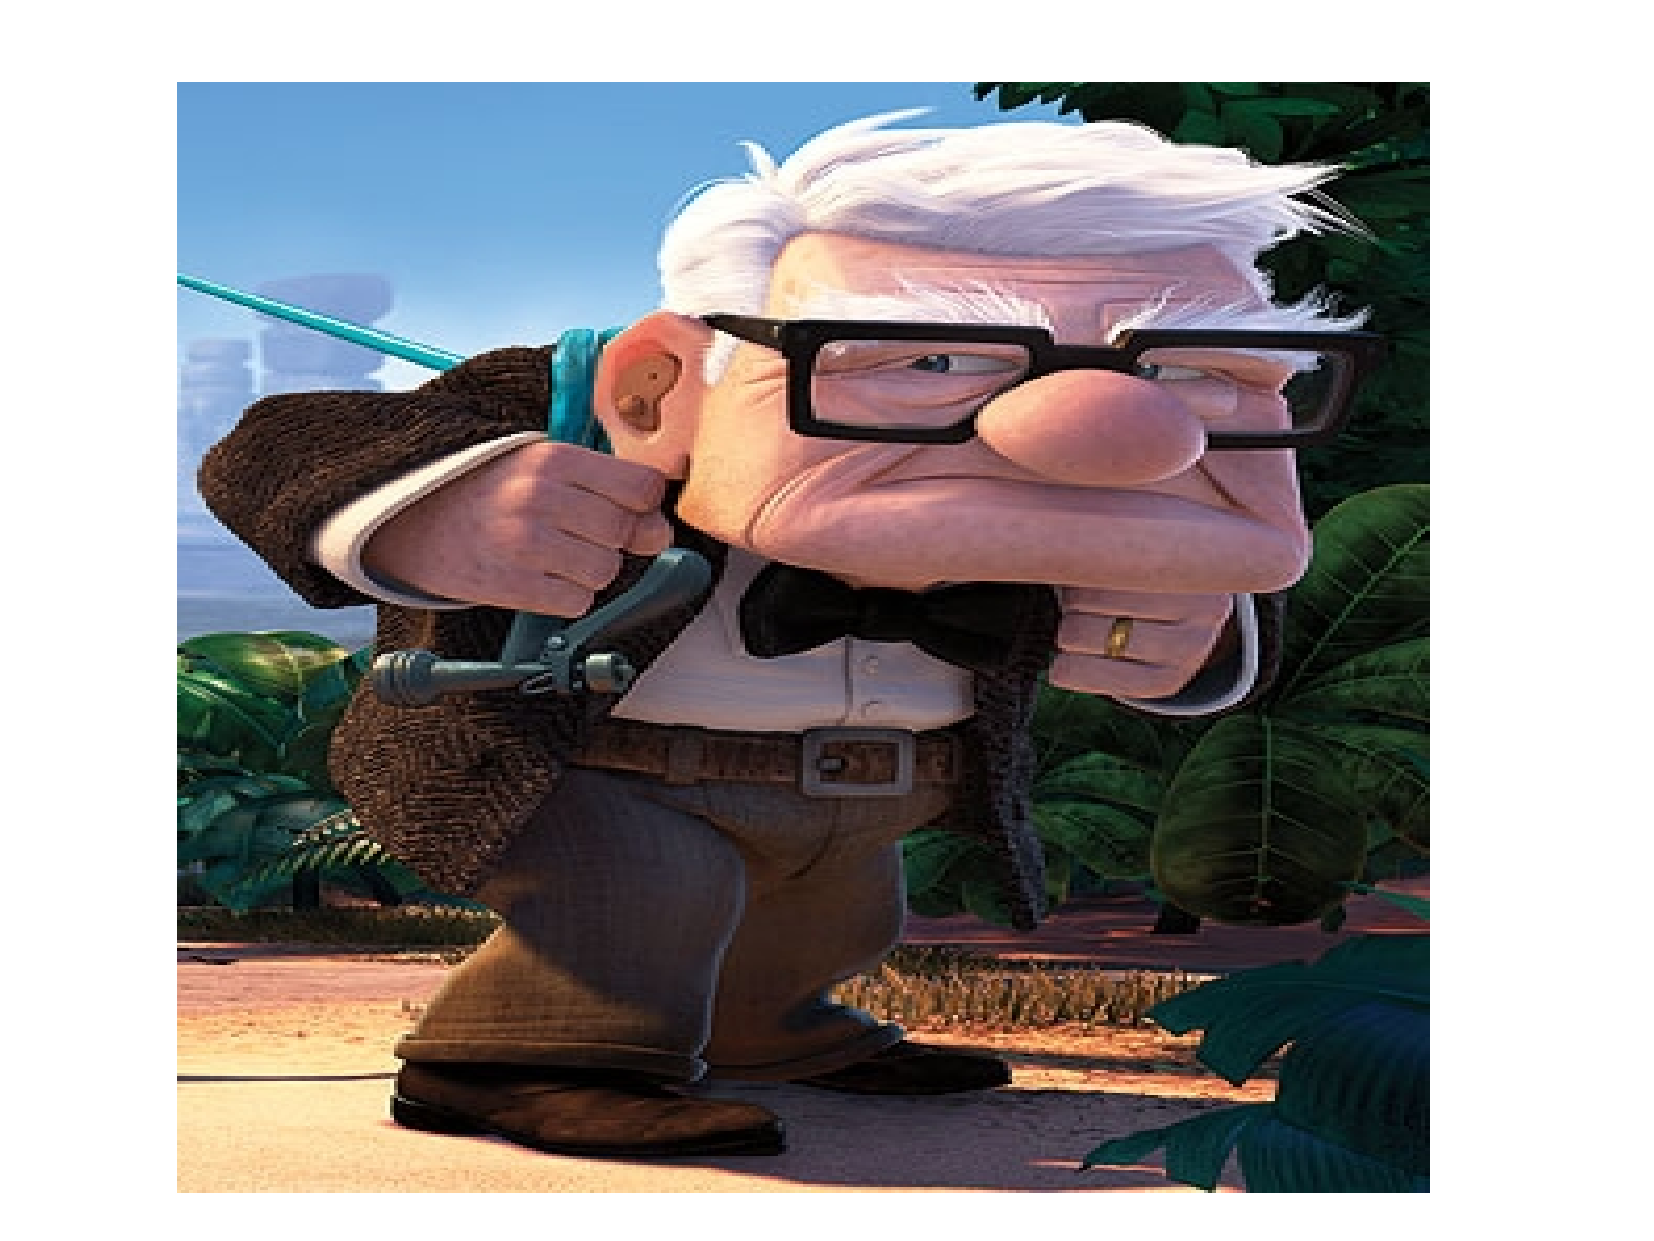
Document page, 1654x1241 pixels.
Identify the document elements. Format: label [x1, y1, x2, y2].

picture [177, 82, 1430, 1193]
